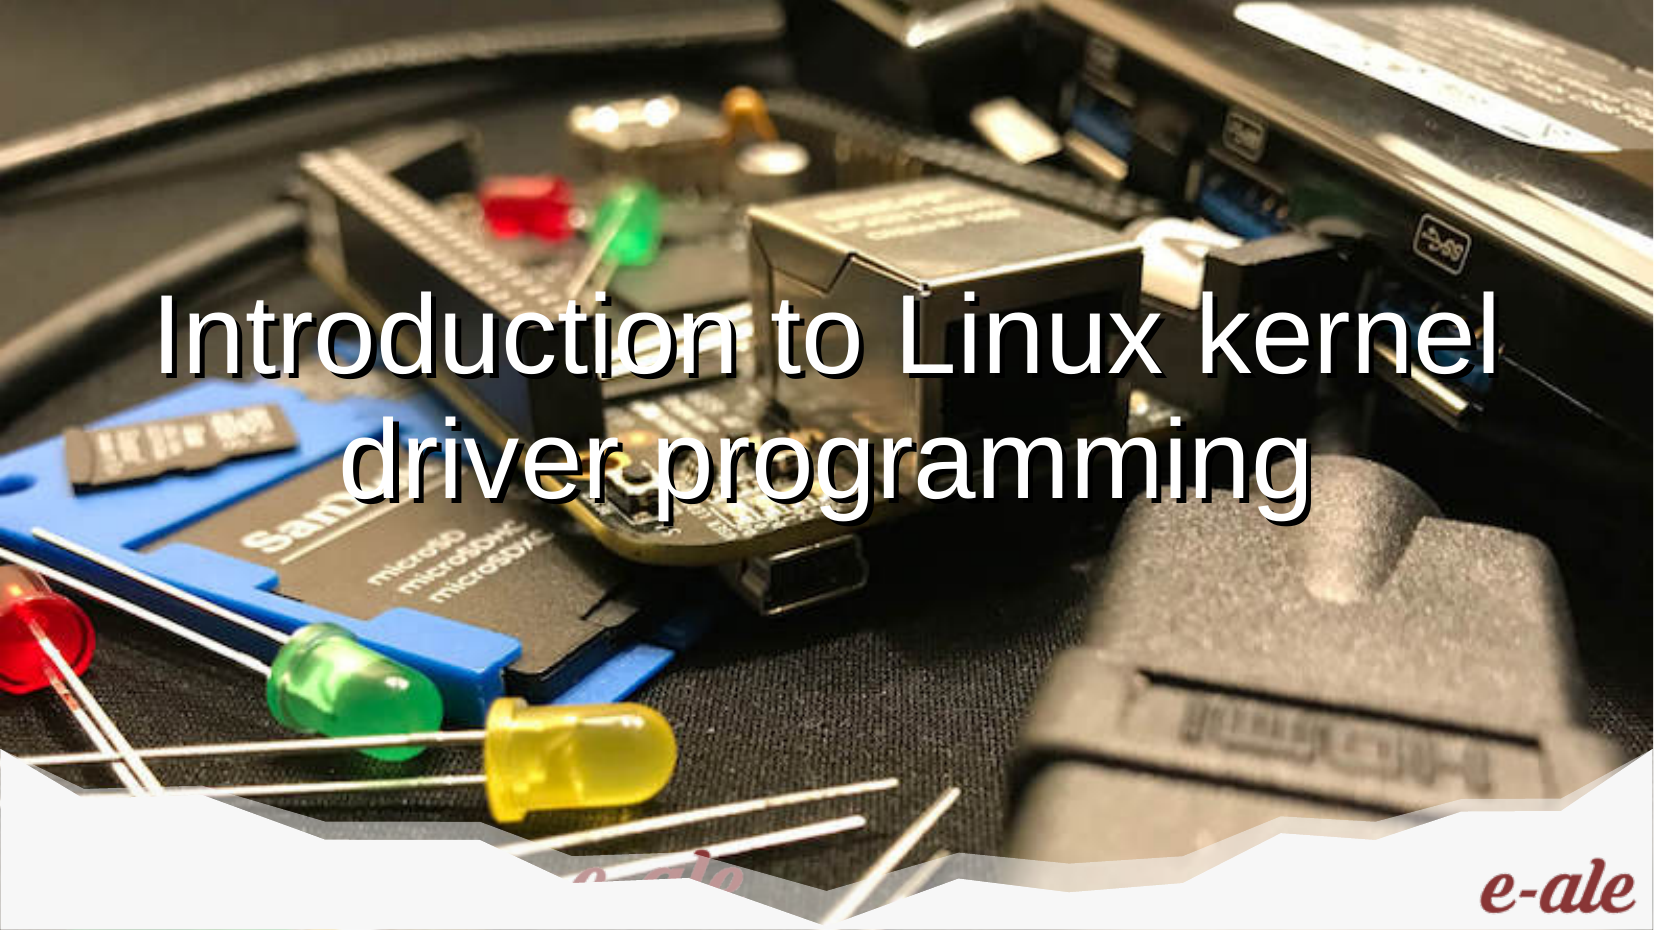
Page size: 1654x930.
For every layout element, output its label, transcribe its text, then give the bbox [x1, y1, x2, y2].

subtitle Introduction to Linux kernel driver programming [82, 37, 1571, 757]
picture [0, 0, 1654, 930]
